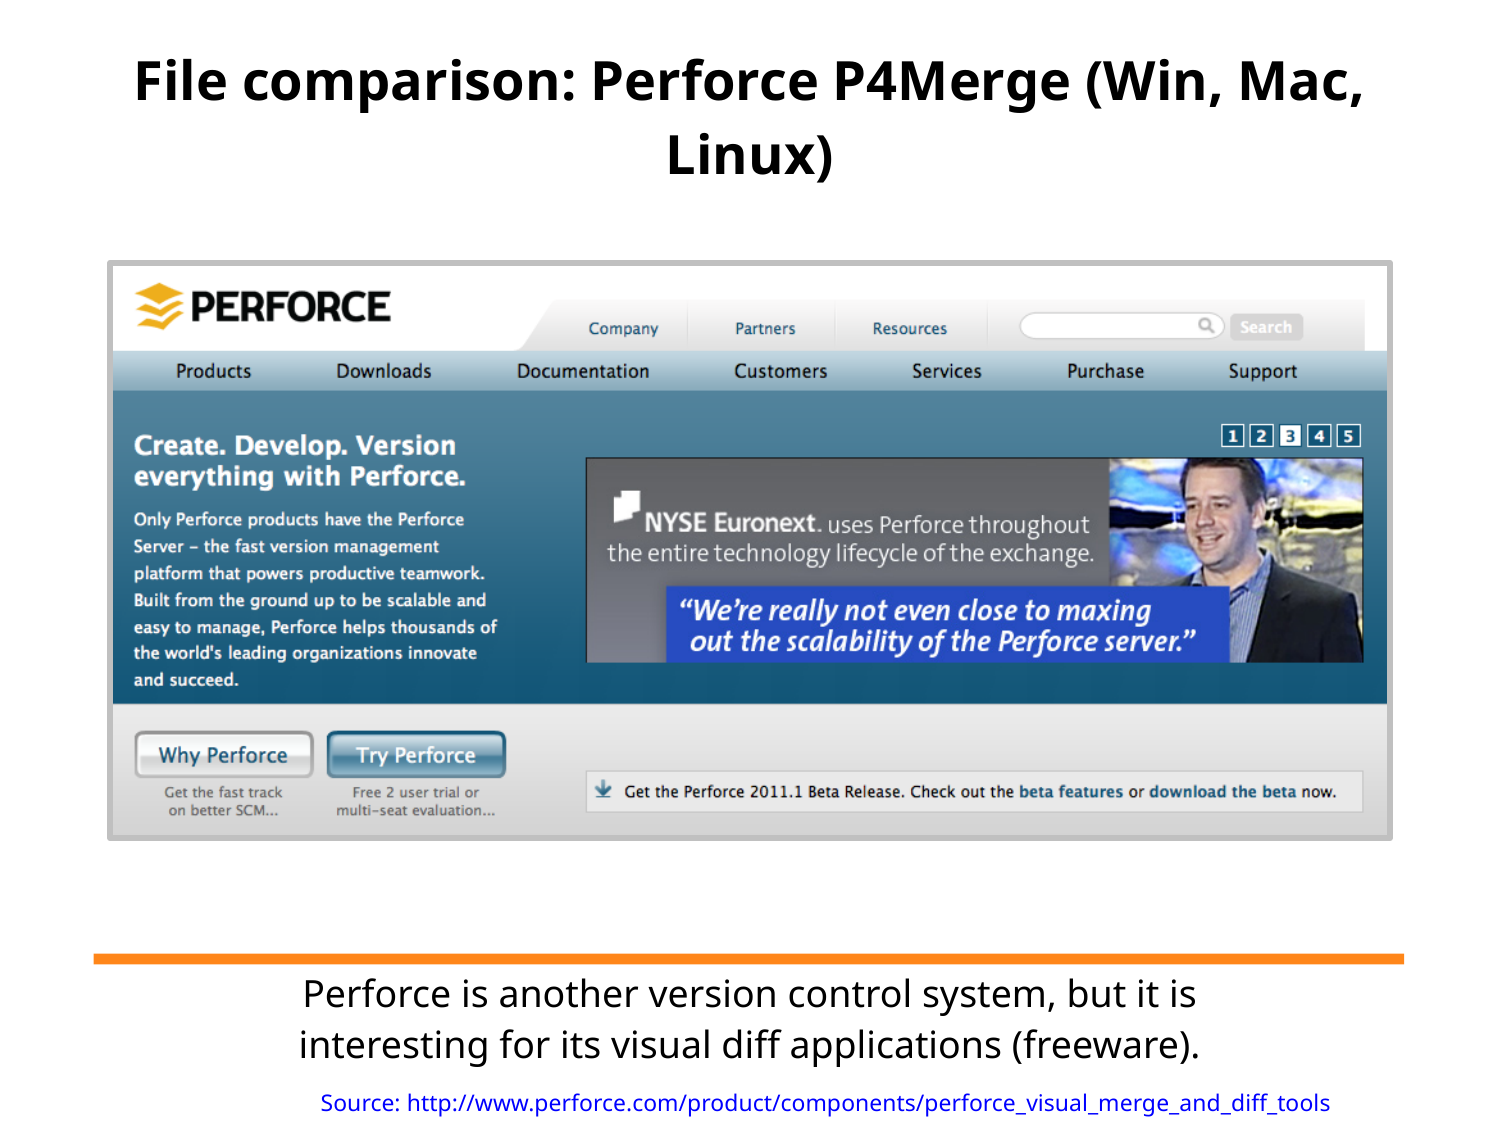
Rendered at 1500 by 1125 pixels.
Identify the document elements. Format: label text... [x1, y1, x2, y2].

text_box Source: http://www.perforce.com/product/components/perforce_visual_merge_and_diff_tools [305, 1080, 1195, 1121]
text_box Perforce is another version control system, but it is interesting for its visual diff applications (freeware). [261, 960, 1239, 1064]
title File comparison: Perforce P4Merge (Win, Mac, Linux) [75, 44, 1426, 188]
picture [0, 0, 1500, 1125]
